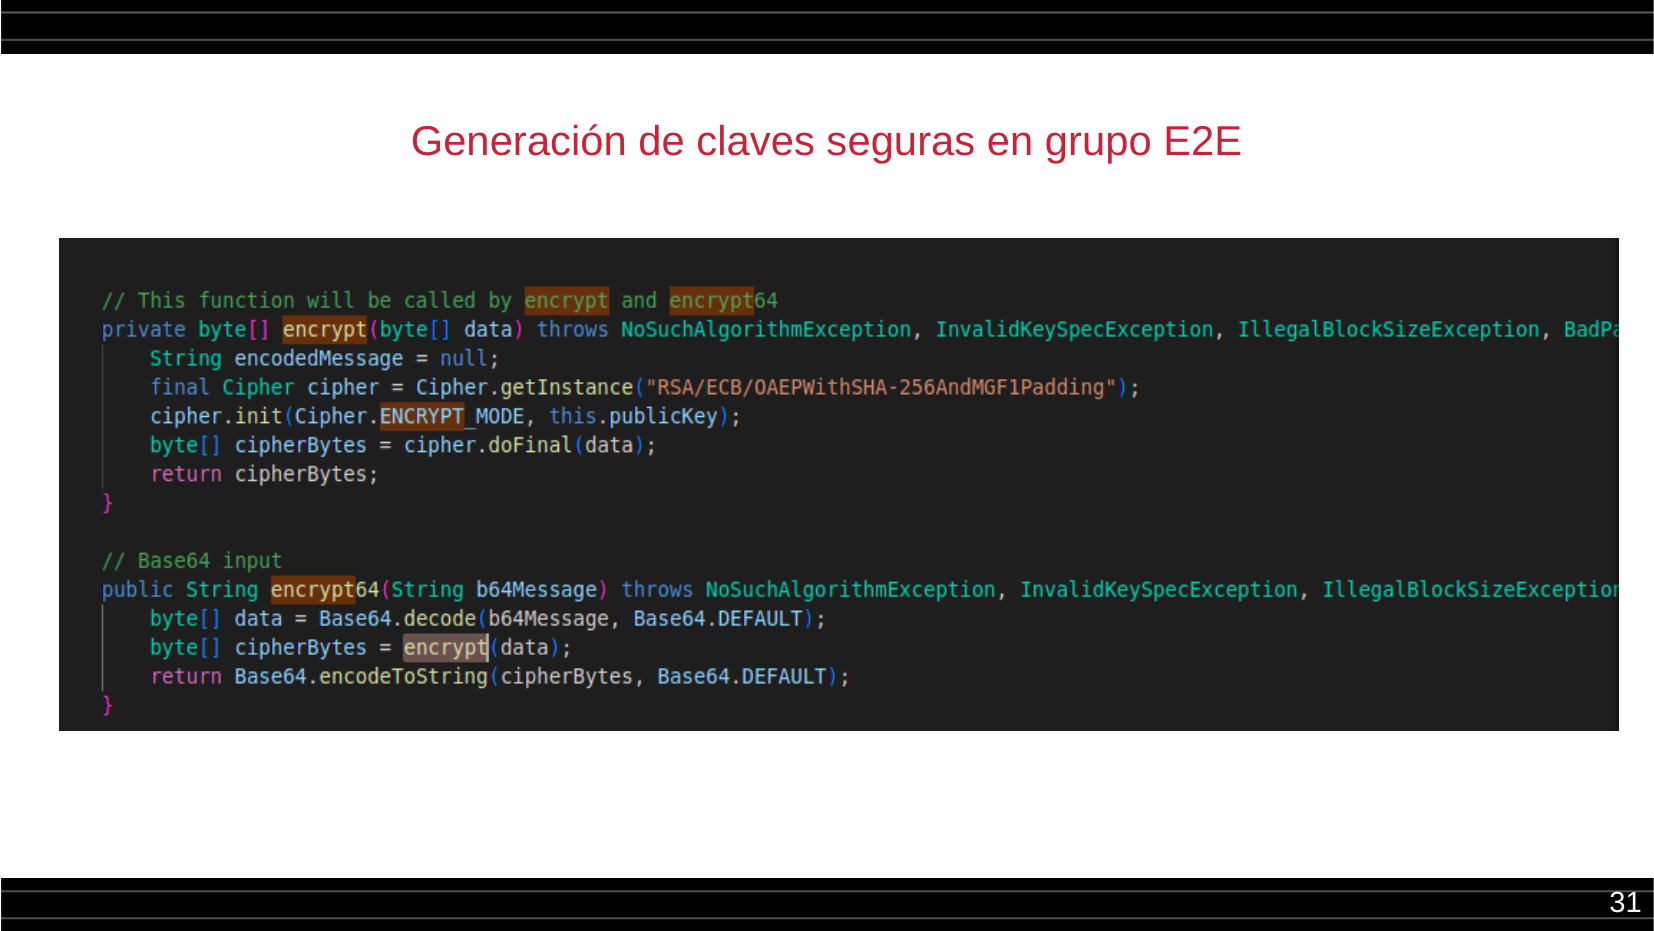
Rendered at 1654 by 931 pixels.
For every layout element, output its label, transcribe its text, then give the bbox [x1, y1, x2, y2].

title Generación de claves seguras en grupo E2E [82, 92, 1571, 189]
picture [1, 0, 1654, 54]
picture [59, 238, 1619, 731]
picture [1, 878, 1654, 931]
